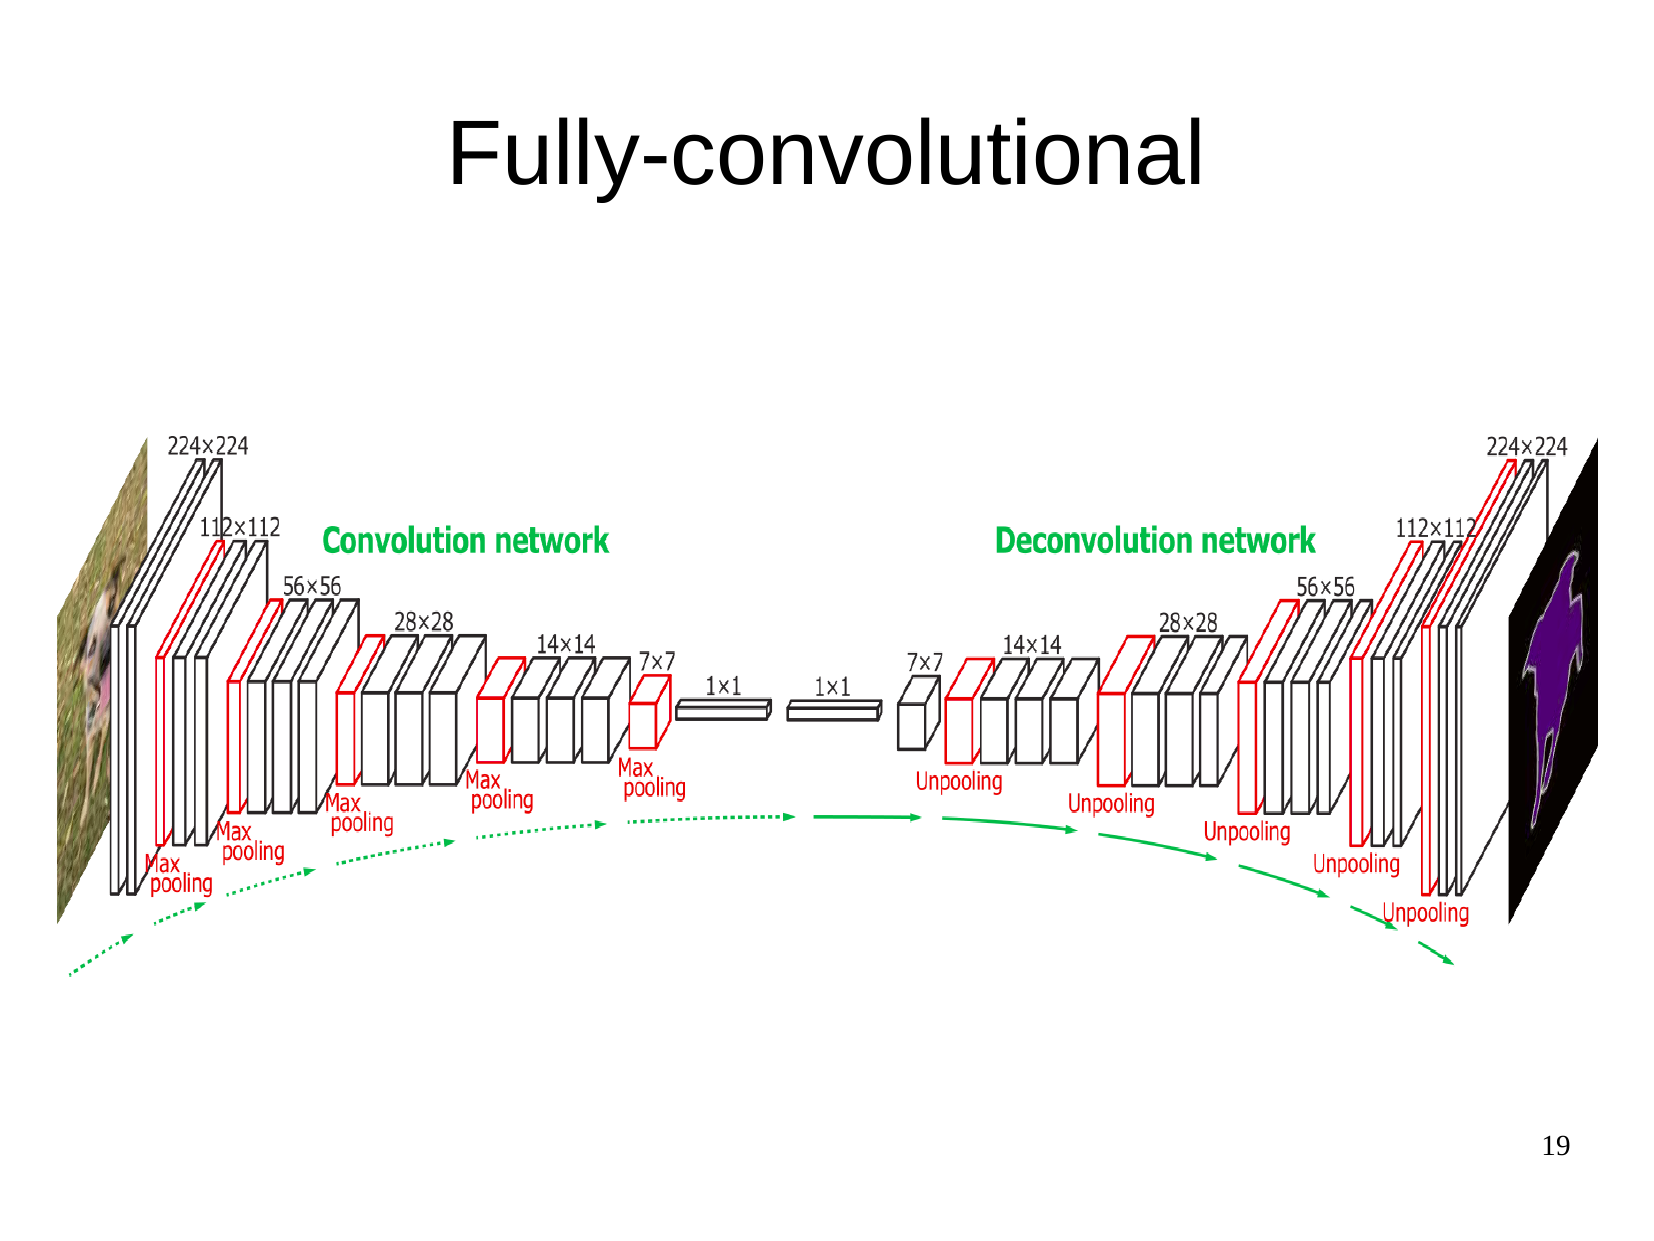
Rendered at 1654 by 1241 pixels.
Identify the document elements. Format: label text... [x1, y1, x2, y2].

title Fully-convolutional [82, 49, 1571, 257]
picture [57, 436, 1598, 977]
